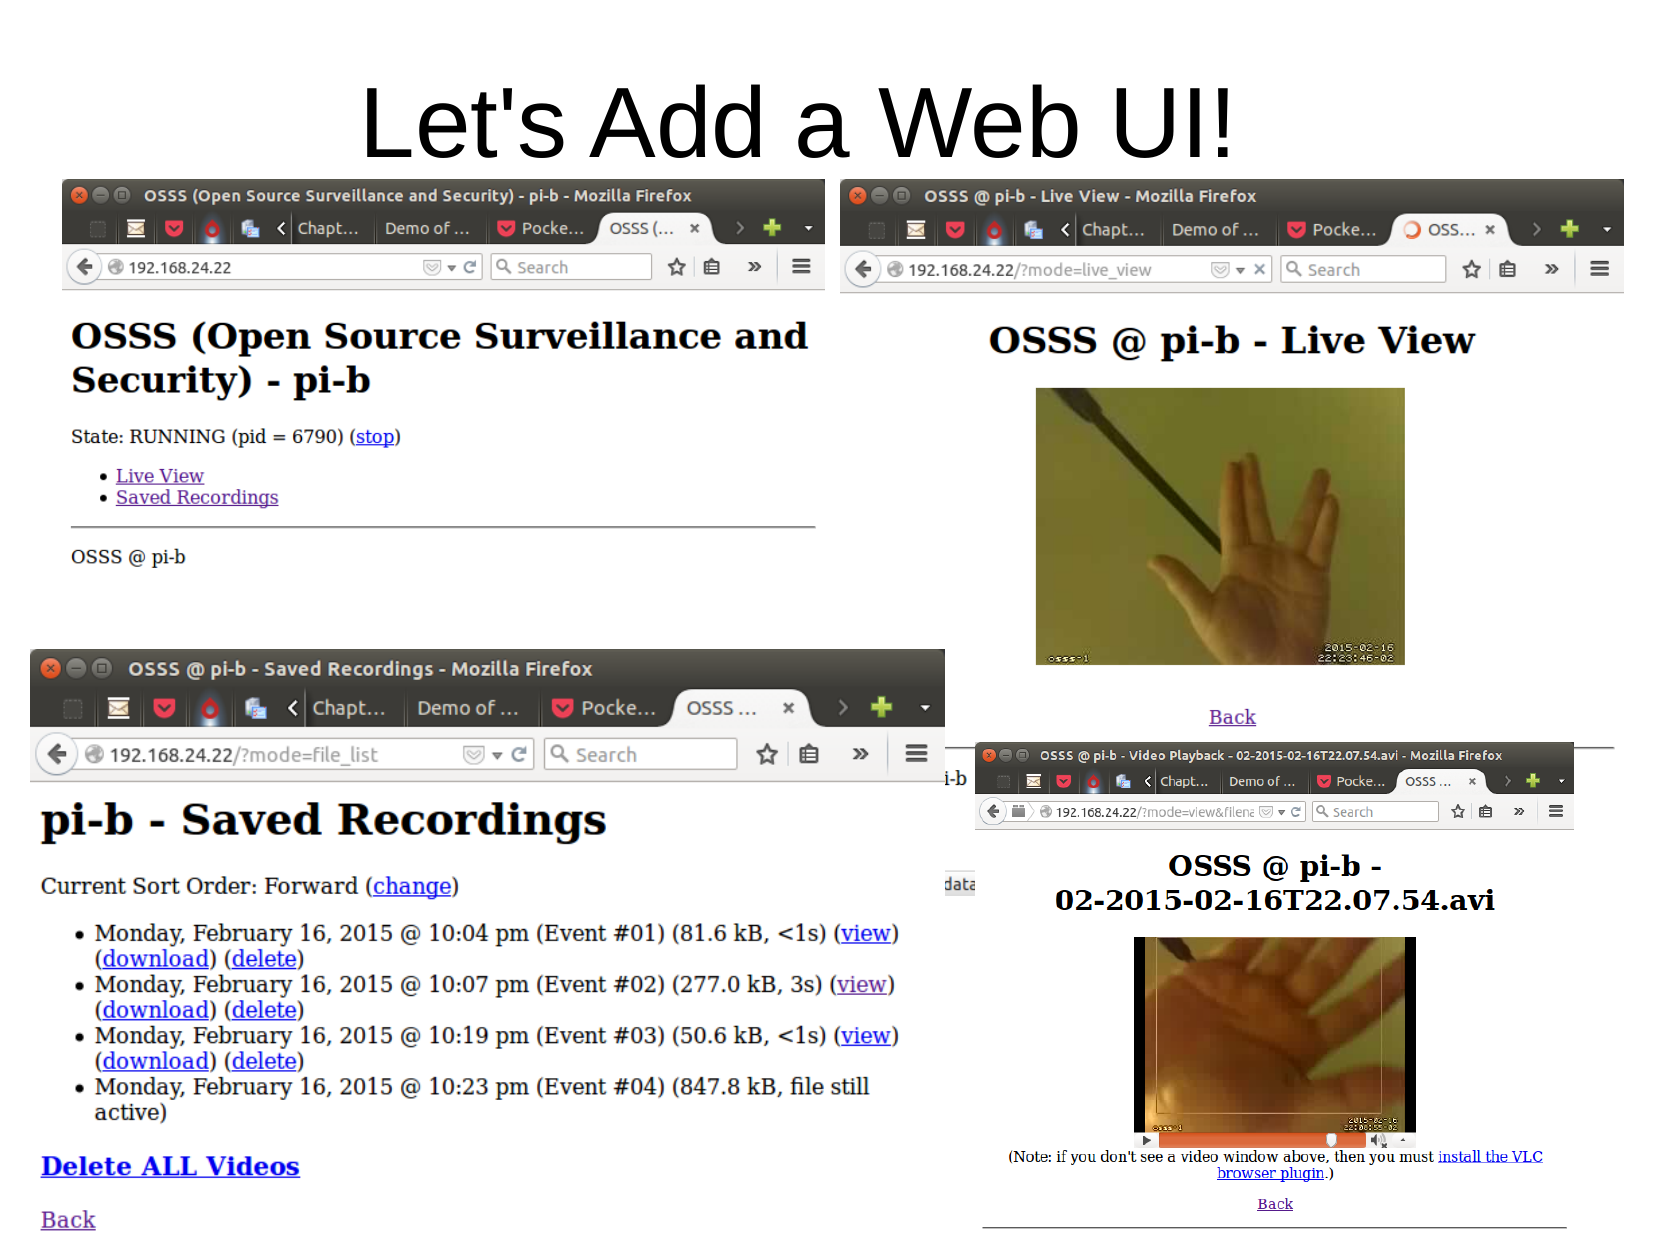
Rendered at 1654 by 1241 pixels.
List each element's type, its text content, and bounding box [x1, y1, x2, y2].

picture [30, 179, 1624, 1241]
text_box Let's Add a Web UI! [345, 60, 1253, 187]
